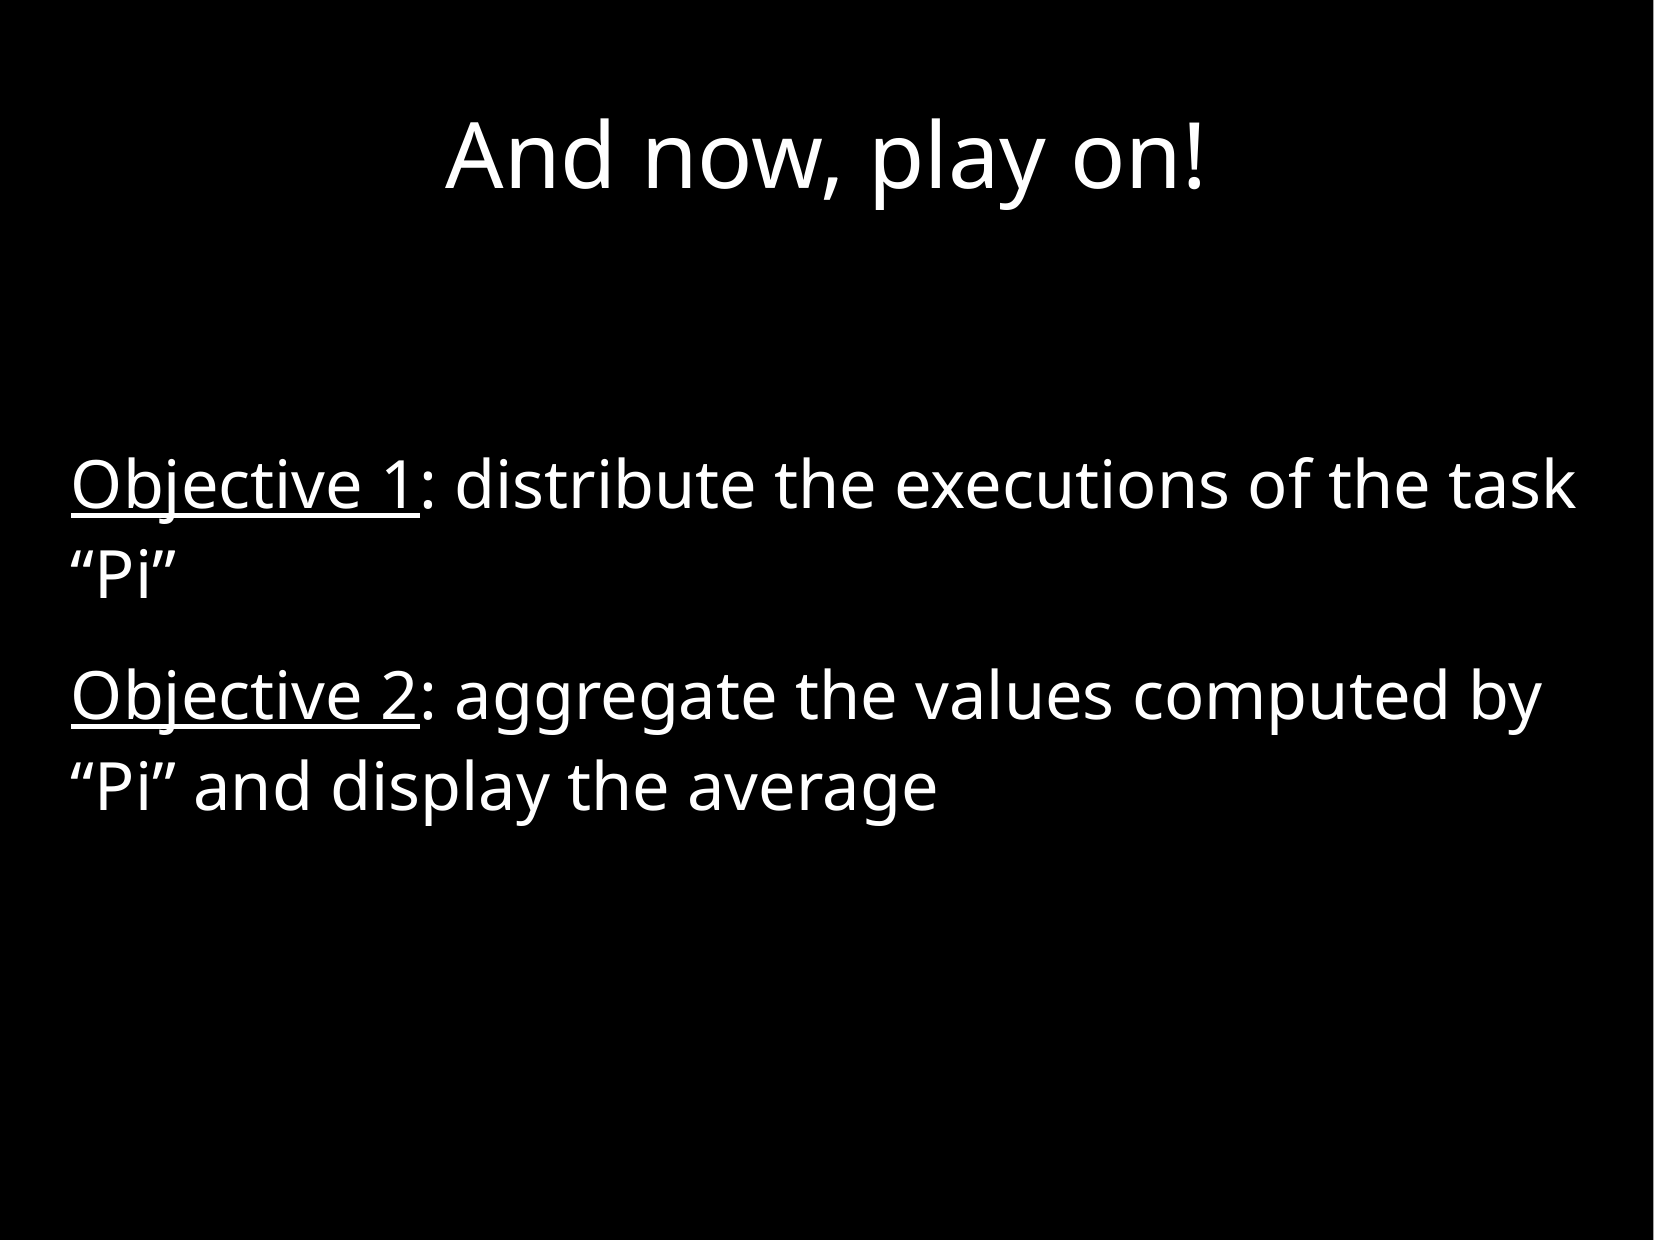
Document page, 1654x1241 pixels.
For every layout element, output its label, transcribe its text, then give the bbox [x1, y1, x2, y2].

title And now, play on! [82, 49, 1571, 257]
list Objective 1: distribute the executions of the task “Pi” Objective 2: aggregate the values computed by “Pi” and display the average [70, 437, 1619, 975]
